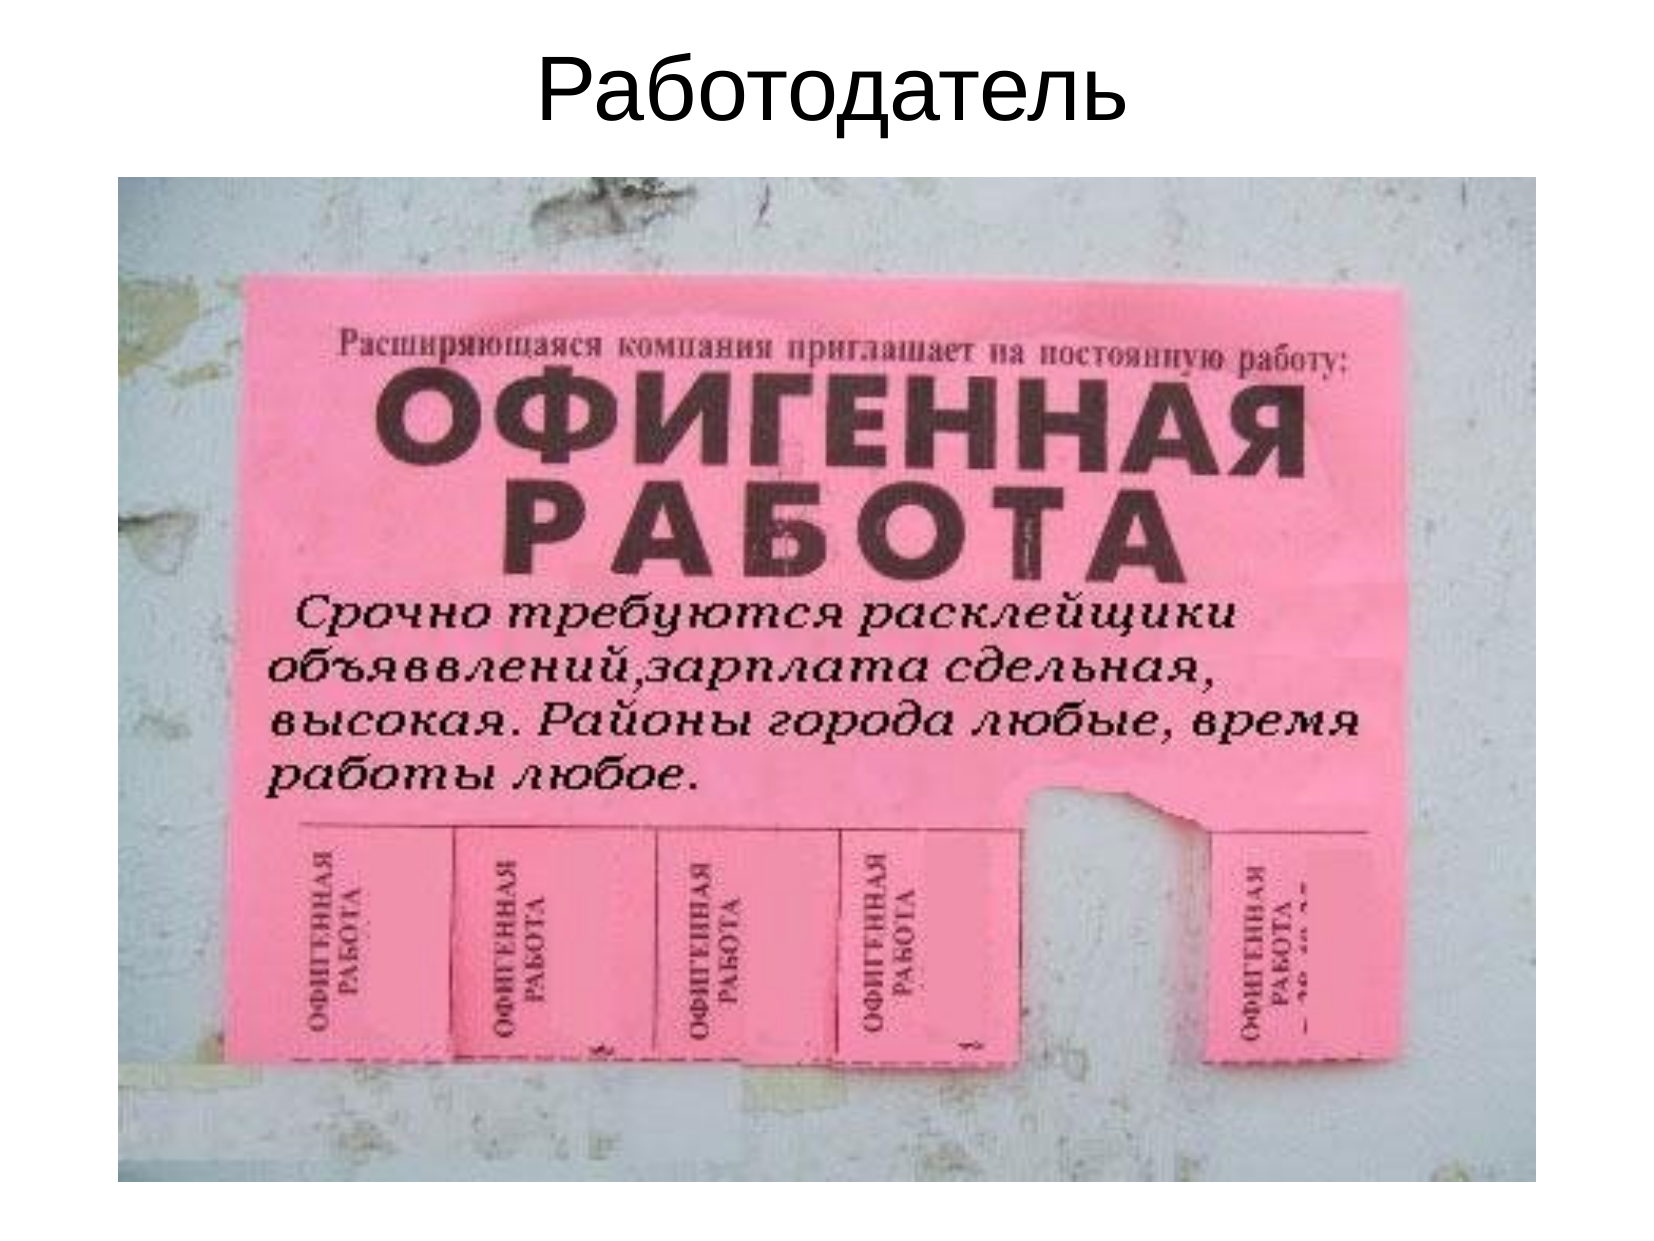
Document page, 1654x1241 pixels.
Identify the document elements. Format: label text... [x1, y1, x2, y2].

title Работодатель [88, 37, 1577, 140]
picture [118, 177, 1536, 1182]
